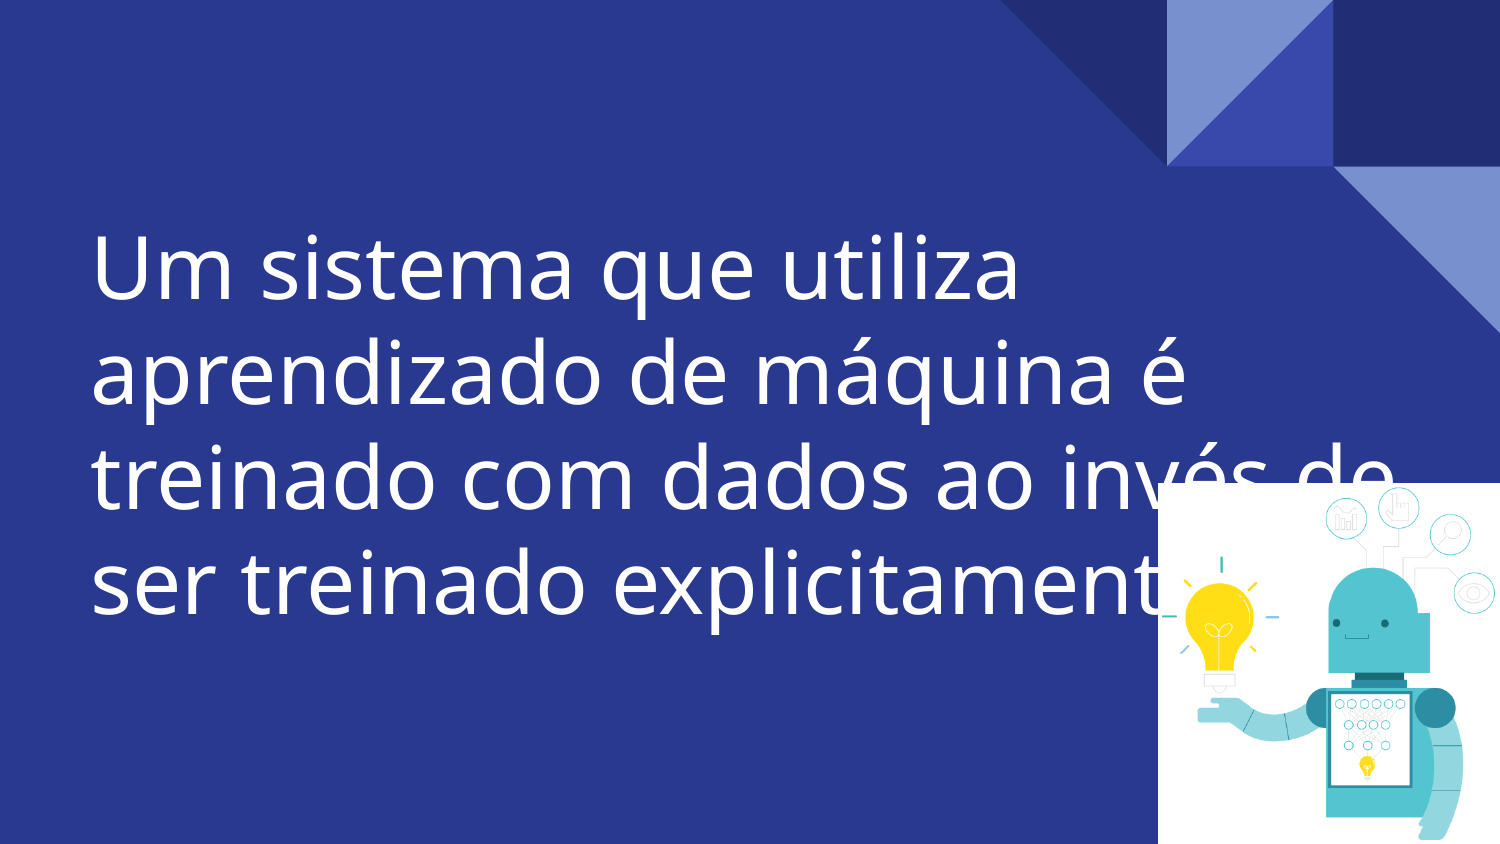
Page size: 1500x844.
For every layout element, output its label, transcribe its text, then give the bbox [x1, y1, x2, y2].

title Um sistema que utiliza aprendizado de máquina é treinado com dados ao invés de ser treinado explicitamente [75, 198, 1425, 646]
picture [1158, 483, 1500, 844]
